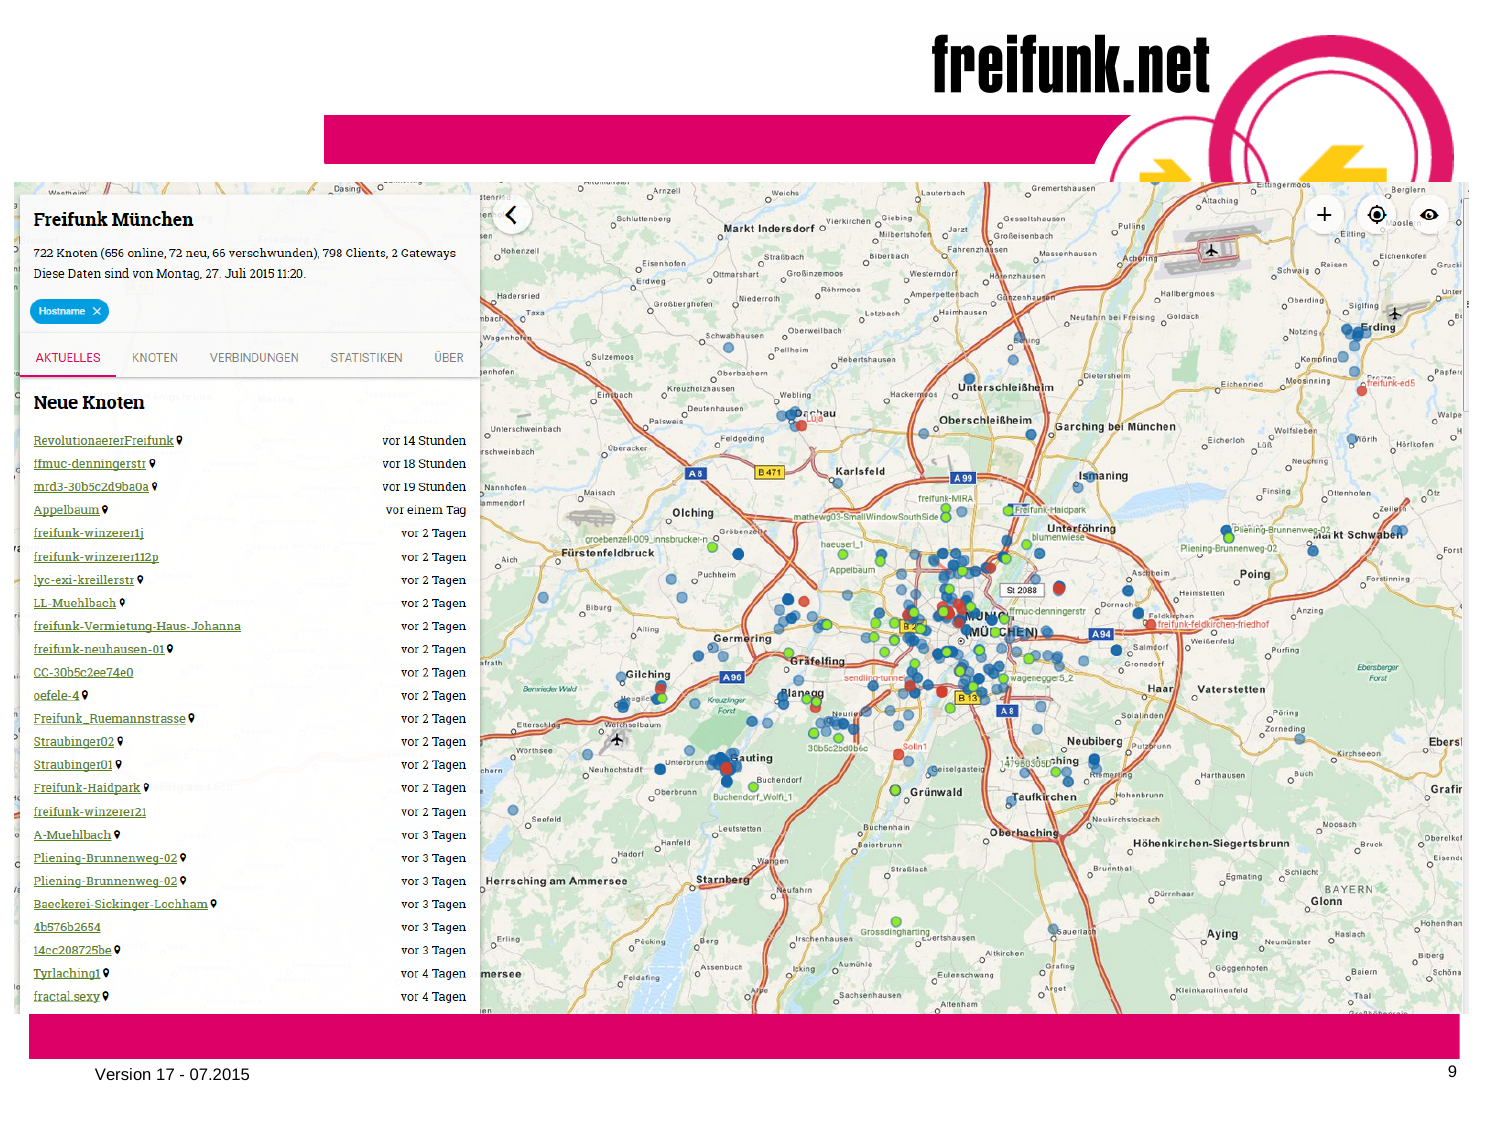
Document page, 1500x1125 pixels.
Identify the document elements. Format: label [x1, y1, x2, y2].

picture [14, 34, 1469, 1014]
